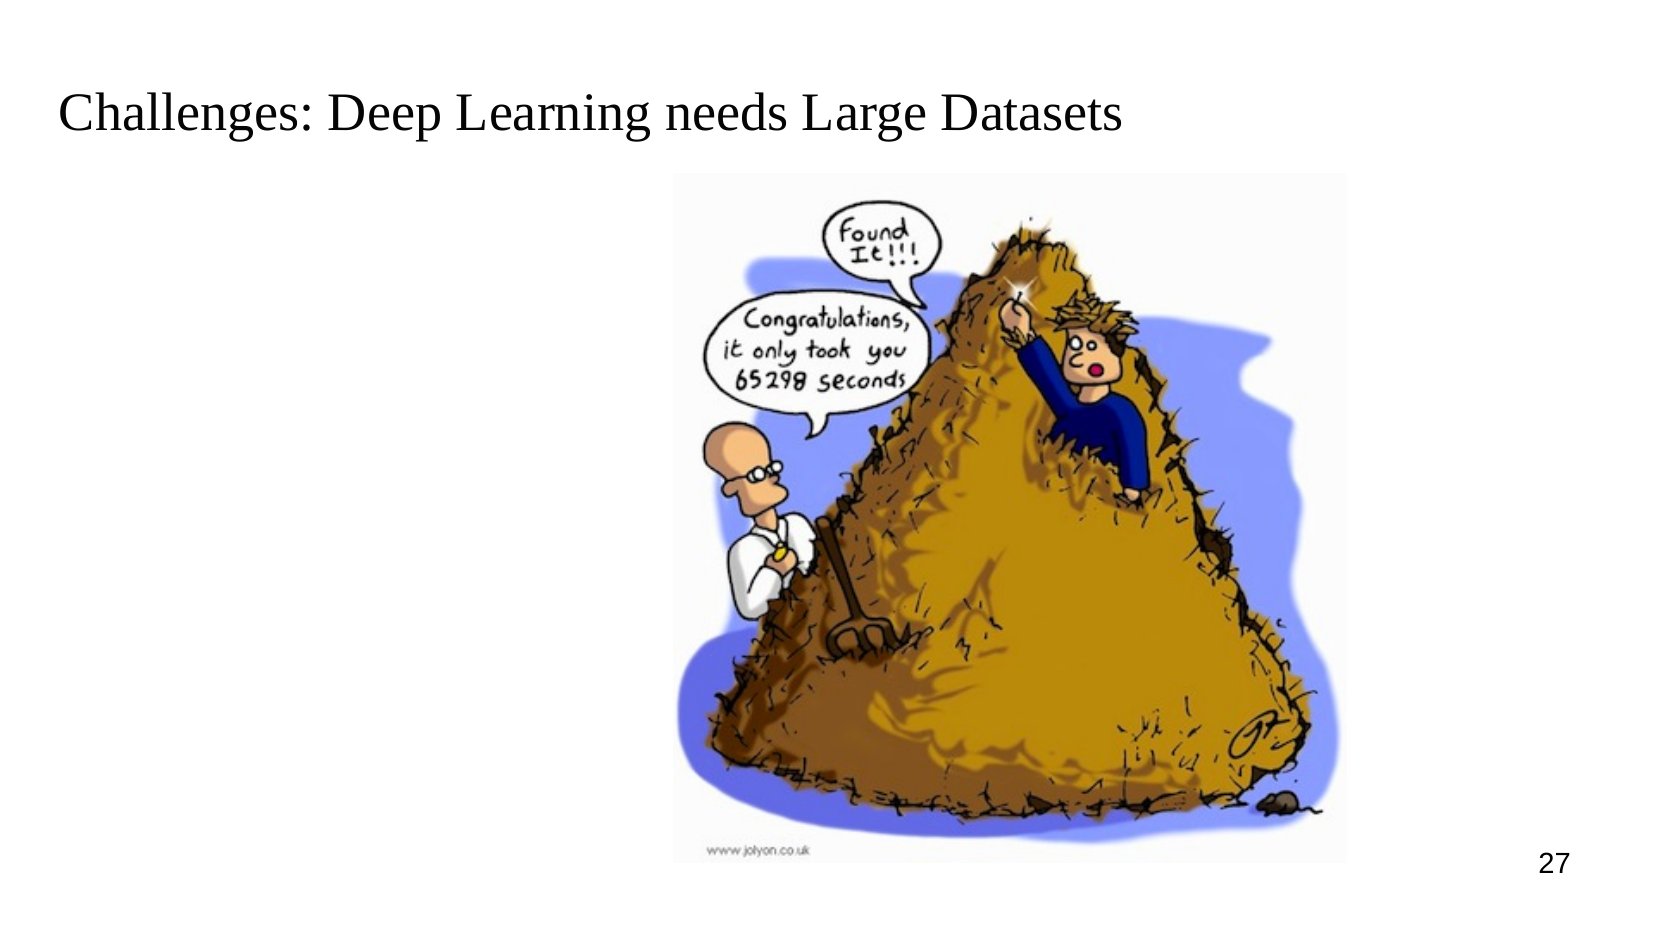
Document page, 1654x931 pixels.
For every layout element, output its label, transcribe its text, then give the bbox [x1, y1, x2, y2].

picture [673, 173, 1347, 863]
title Challenges: Deep Learning needs Large Datasets [59, 35, 1595, 189]
